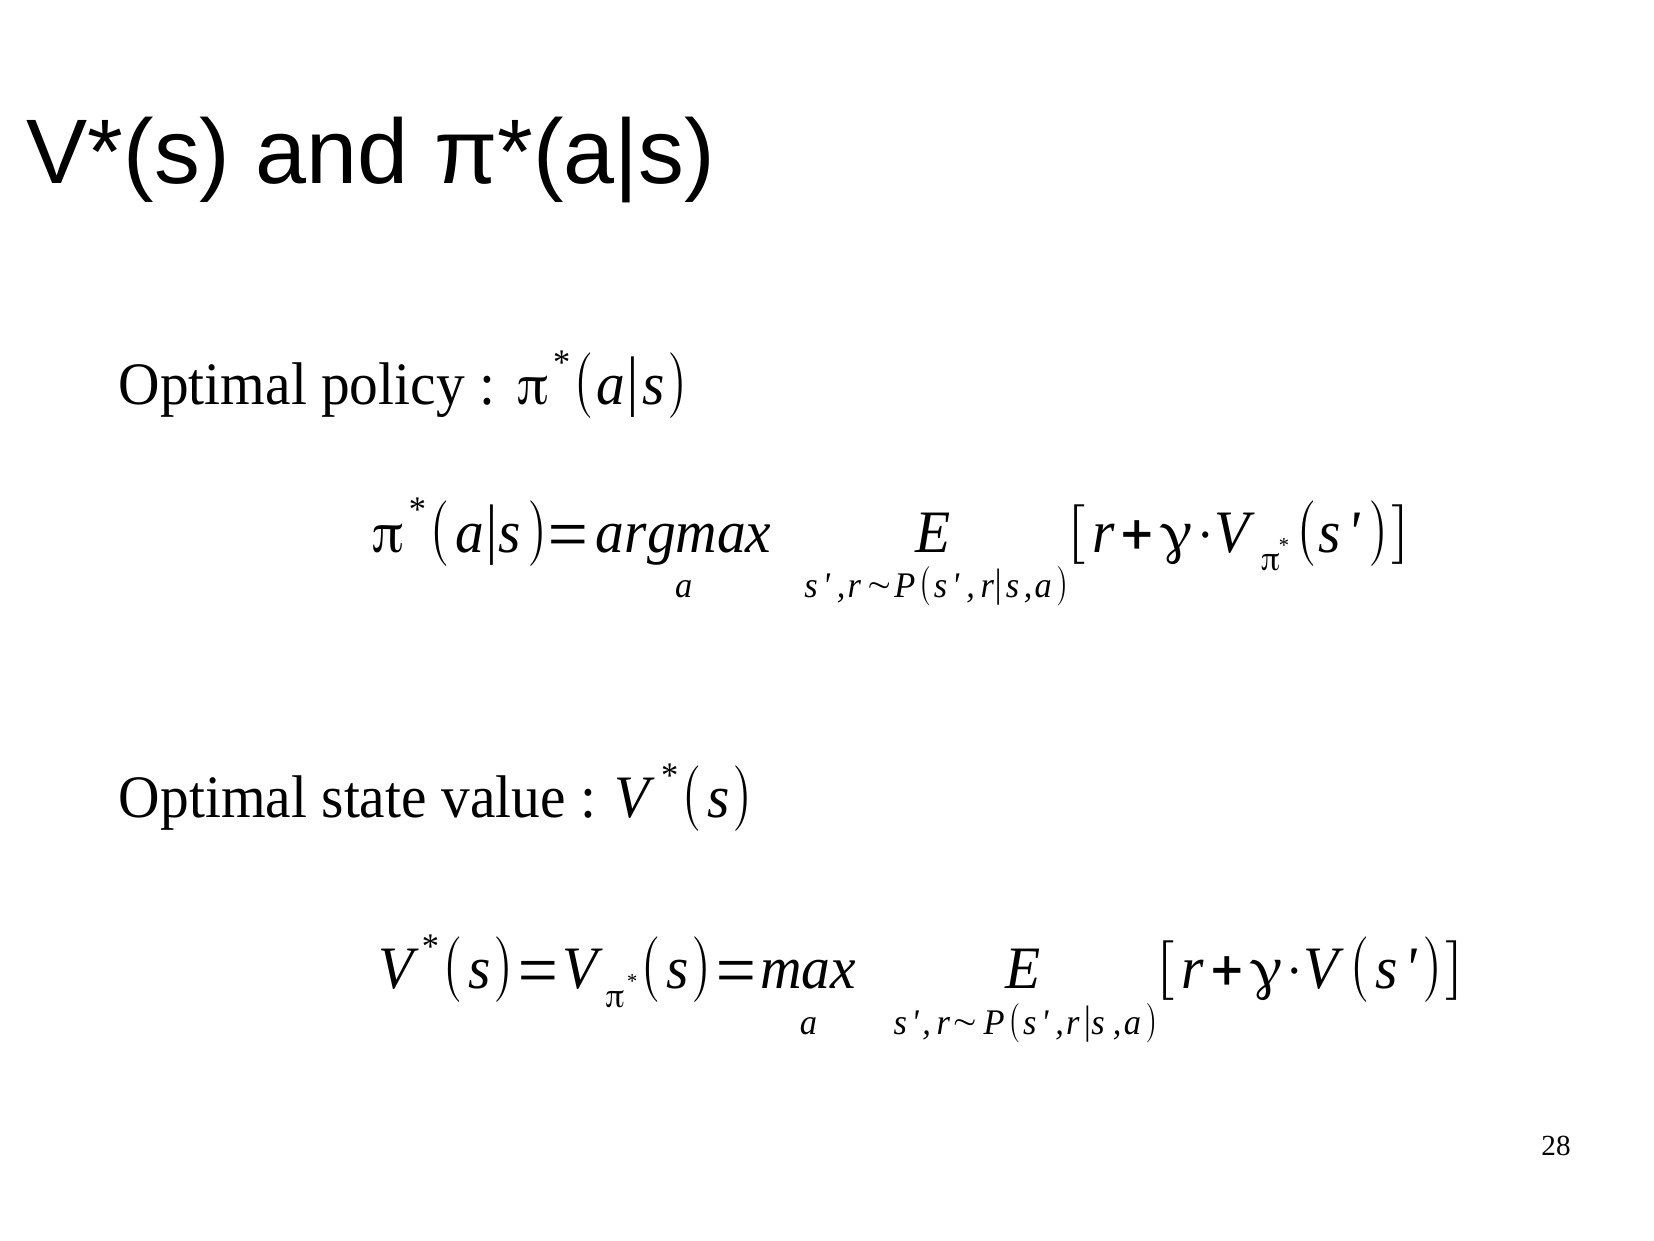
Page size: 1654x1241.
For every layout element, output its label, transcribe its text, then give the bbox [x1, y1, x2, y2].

chart [104, 753, 766, 834]
text_box V*(s) and π*(a|s) [11, 93, 1477, 211]
text_box [34, 418, 1361, 603]
chart [364, 924, 1476, 1045]
chart [358, 488, 1420, 608]
chart [104, 340, 702, 421]
